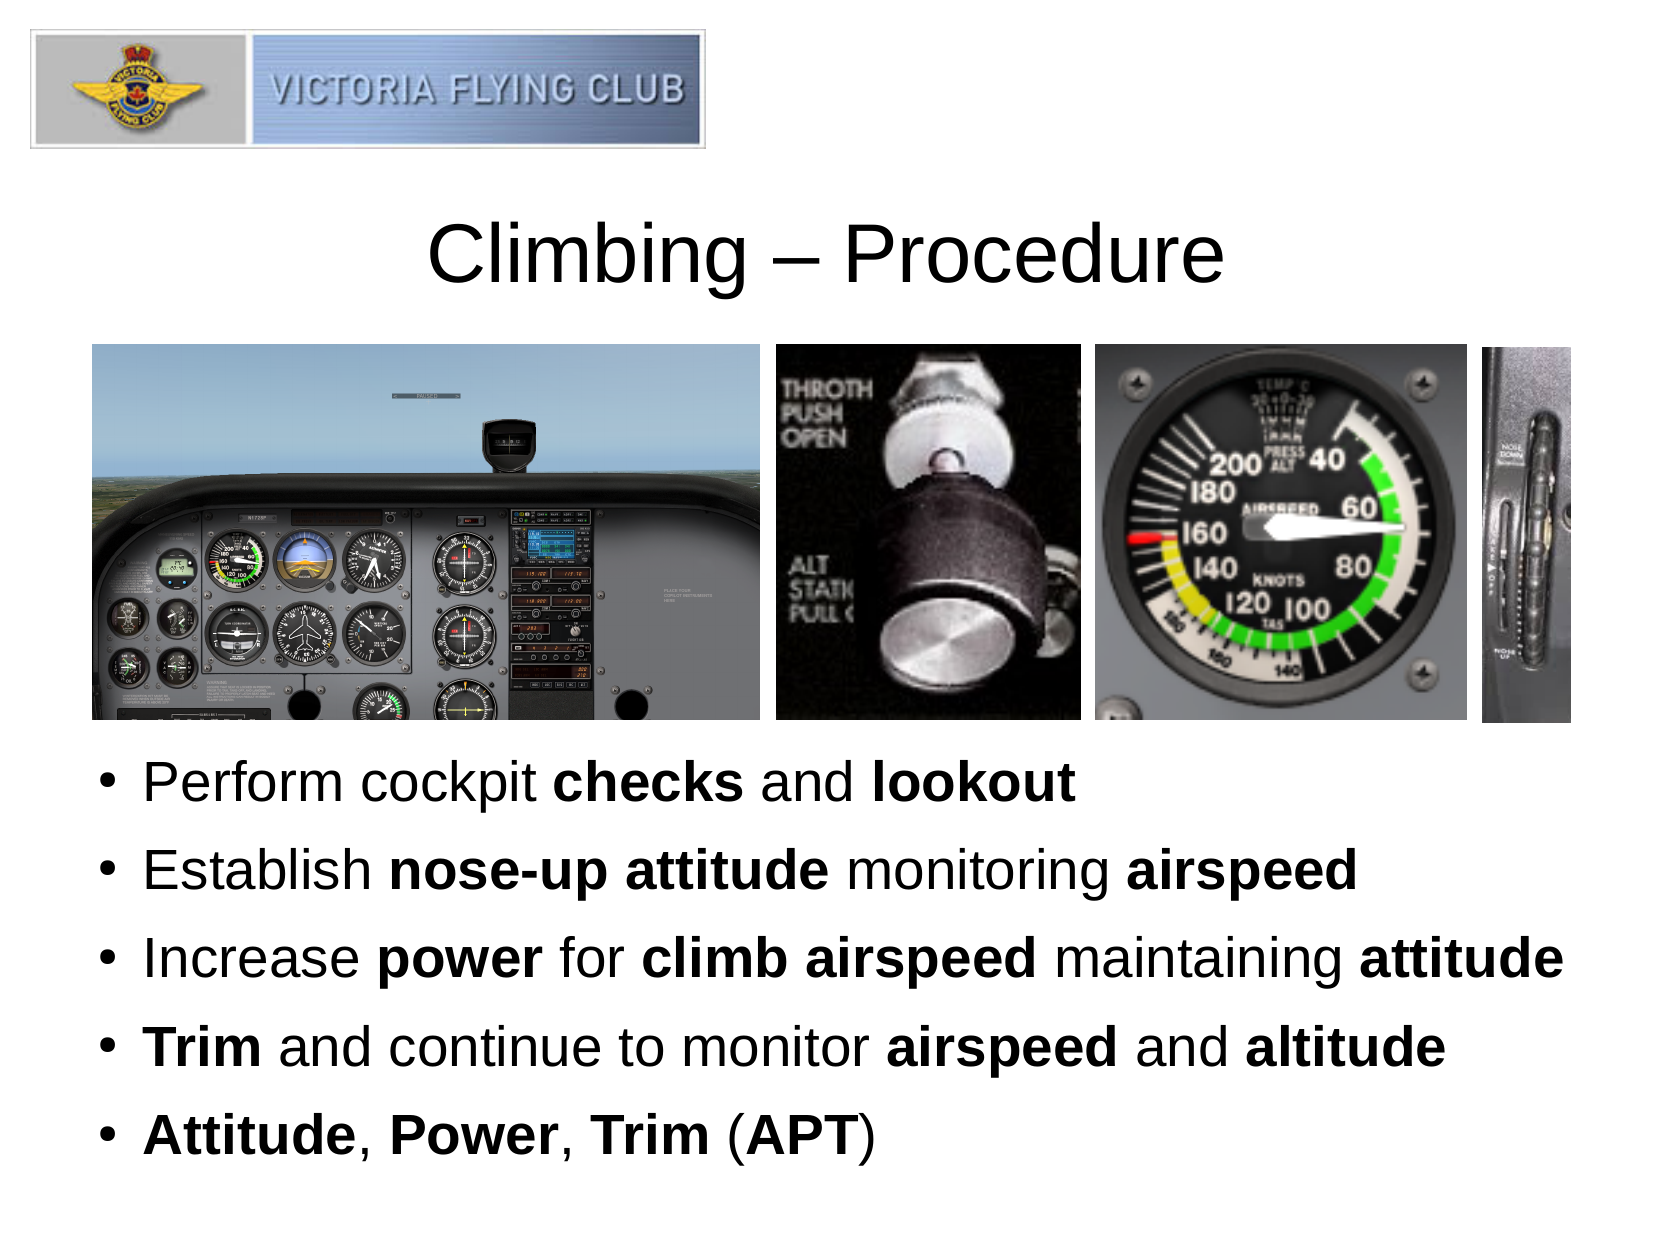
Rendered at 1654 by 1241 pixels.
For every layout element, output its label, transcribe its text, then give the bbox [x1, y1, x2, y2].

picture [1095, 344, 1467, 721]
picture [30, 29, 706, 149]
list Perform cockpit checks and lookout Establish nose-up attitude monitoring airspeed Increase power for climb airspeed maintaining attitude Trim and continue to monitor airspeed and altitude Attitude, Power, Trim (APT) [82, 750, 1571, 1201]
picture [1482, 347, 1571, 723]
picture [776, 344, 1081, 721]
picture [92, 344, 760, 721]
title Climbing – Procedure [82, 150, 1571, 358]
